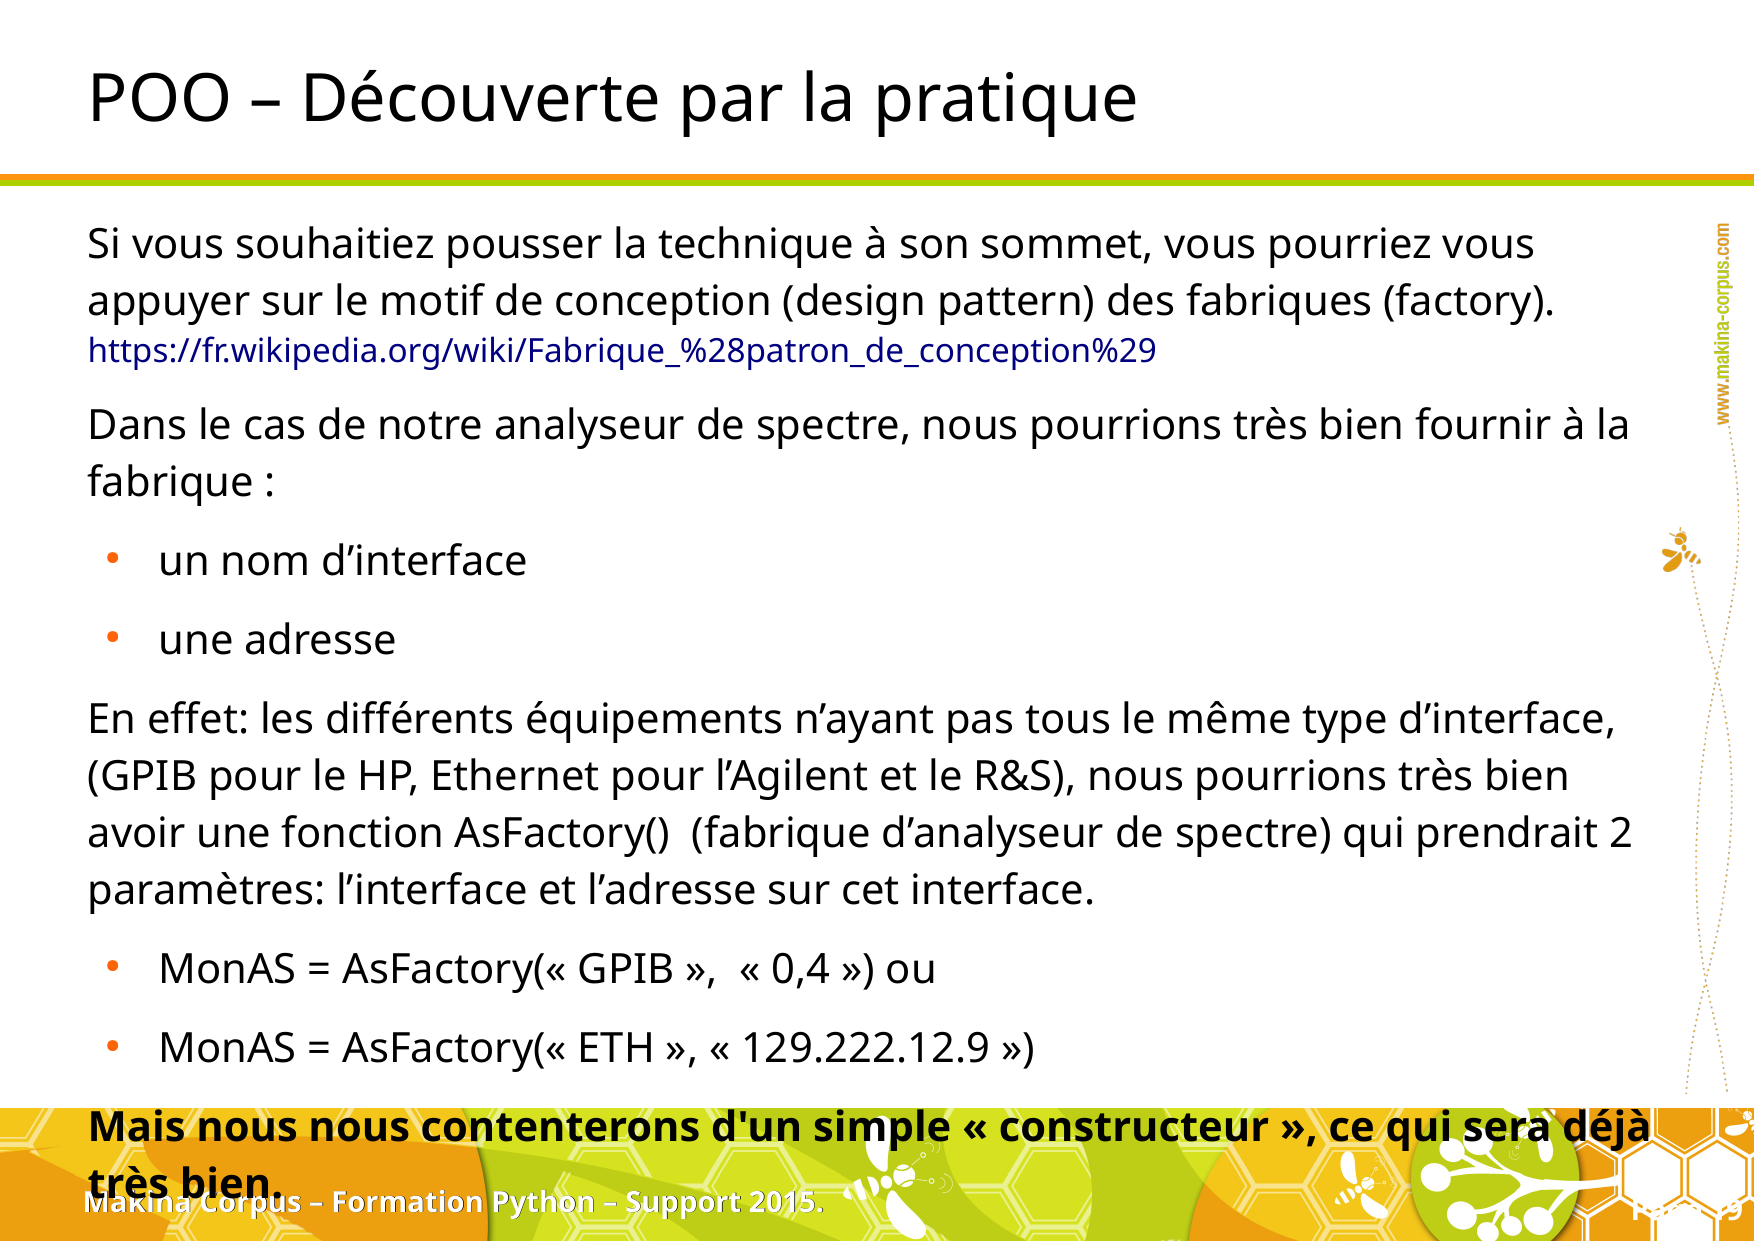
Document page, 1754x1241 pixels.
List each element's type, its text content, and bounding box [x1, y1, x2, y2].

list Si vous souhaitiez pousser la technique à son sommet, vous pourriez vous appuyer sur le motif de conception (design pattern) des fabriques (factory). https://fr.wikipedia.org/wiki/Fabrique_%28patron_de_conception%29 Dans le cas de notre analyseur de spectre, nous pourrions très bien fournir à la fabrique : un nom d’interface une adresse En effet: les différents équipements n’ayant pas tous le même type d’interface, (GPIB pour le HP, Ethernet pour l’Agilent et le R&S), nous pourrions très bien avoir une fonction AsFactory() (fabrique d’analyseur de spectre) qui prendrait 2 paramètres: l’interface et l’adresse sur cet interface. MonAS = AsFactory(« GPIB », « 0,4 ») ou MonAS = AsFactory(« ETH », « 129.222.12.9 ») Mais nous nous contenterons d'un simple « constructeur », ce qui sera déjà très bien. [87, 213, 1667, 1064]
picture [1639, 203, 1754, 1093]
picture [0, 1108, 1754, 1241]
title POO – Découverte par la pratique [87, 31, 1667, 160]
